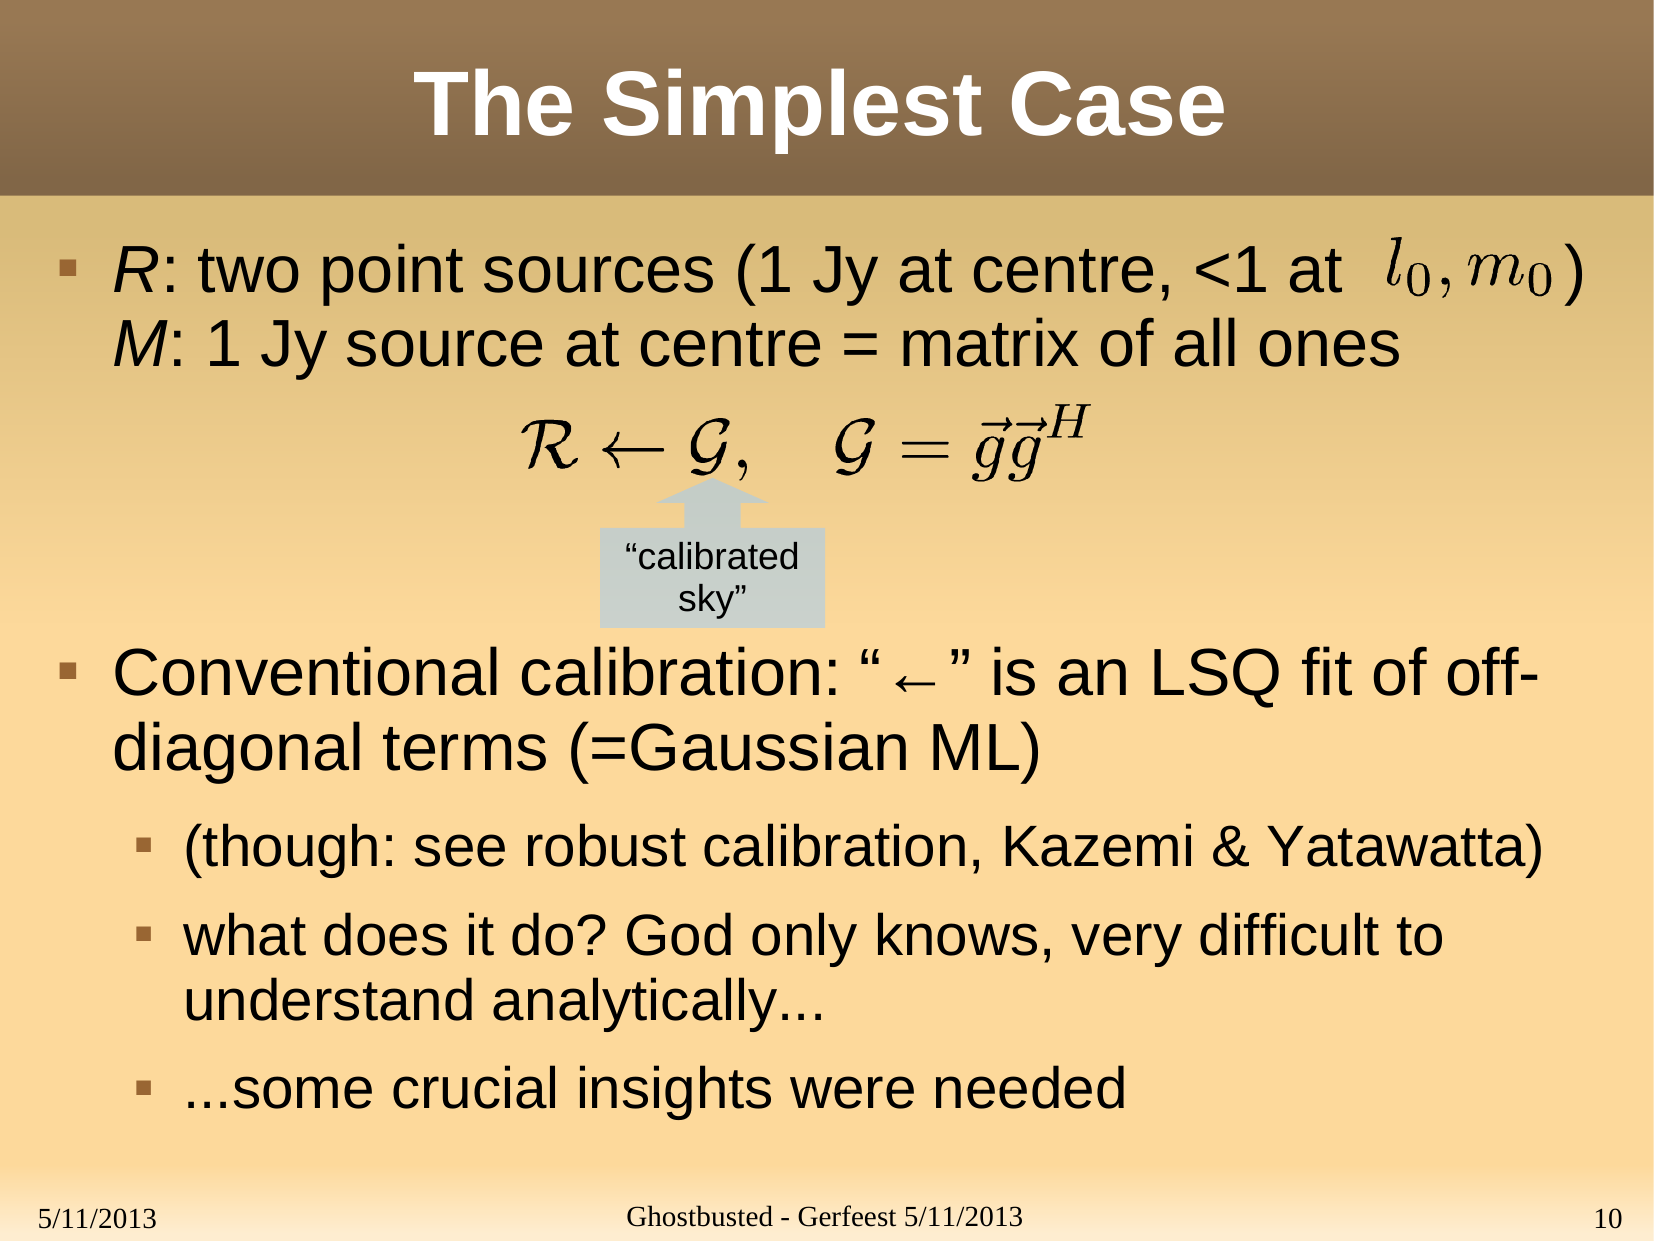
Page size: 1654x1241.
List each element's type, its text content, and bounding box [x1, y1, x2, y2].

text_box “calibrated sky” [600, 477, 826, 628]
picture [0, 0, 1654, 1241]
title The Simplest Case [76, 0, 1565, 208]
list R: two point sources (1 Jy at centre, <1 at ) M: 1 Jy source at centre = matrix of all ones Conventional calibration: “←” is an LSQ fit of off-diagonal terms (=Gaussian ML) (though: see robust calibration, Kazemi & Yatawatta) what does it do? God only knows, very difficult to understand analytically... ...some crucial insights were needed [41, 231, 1606, 1126]
